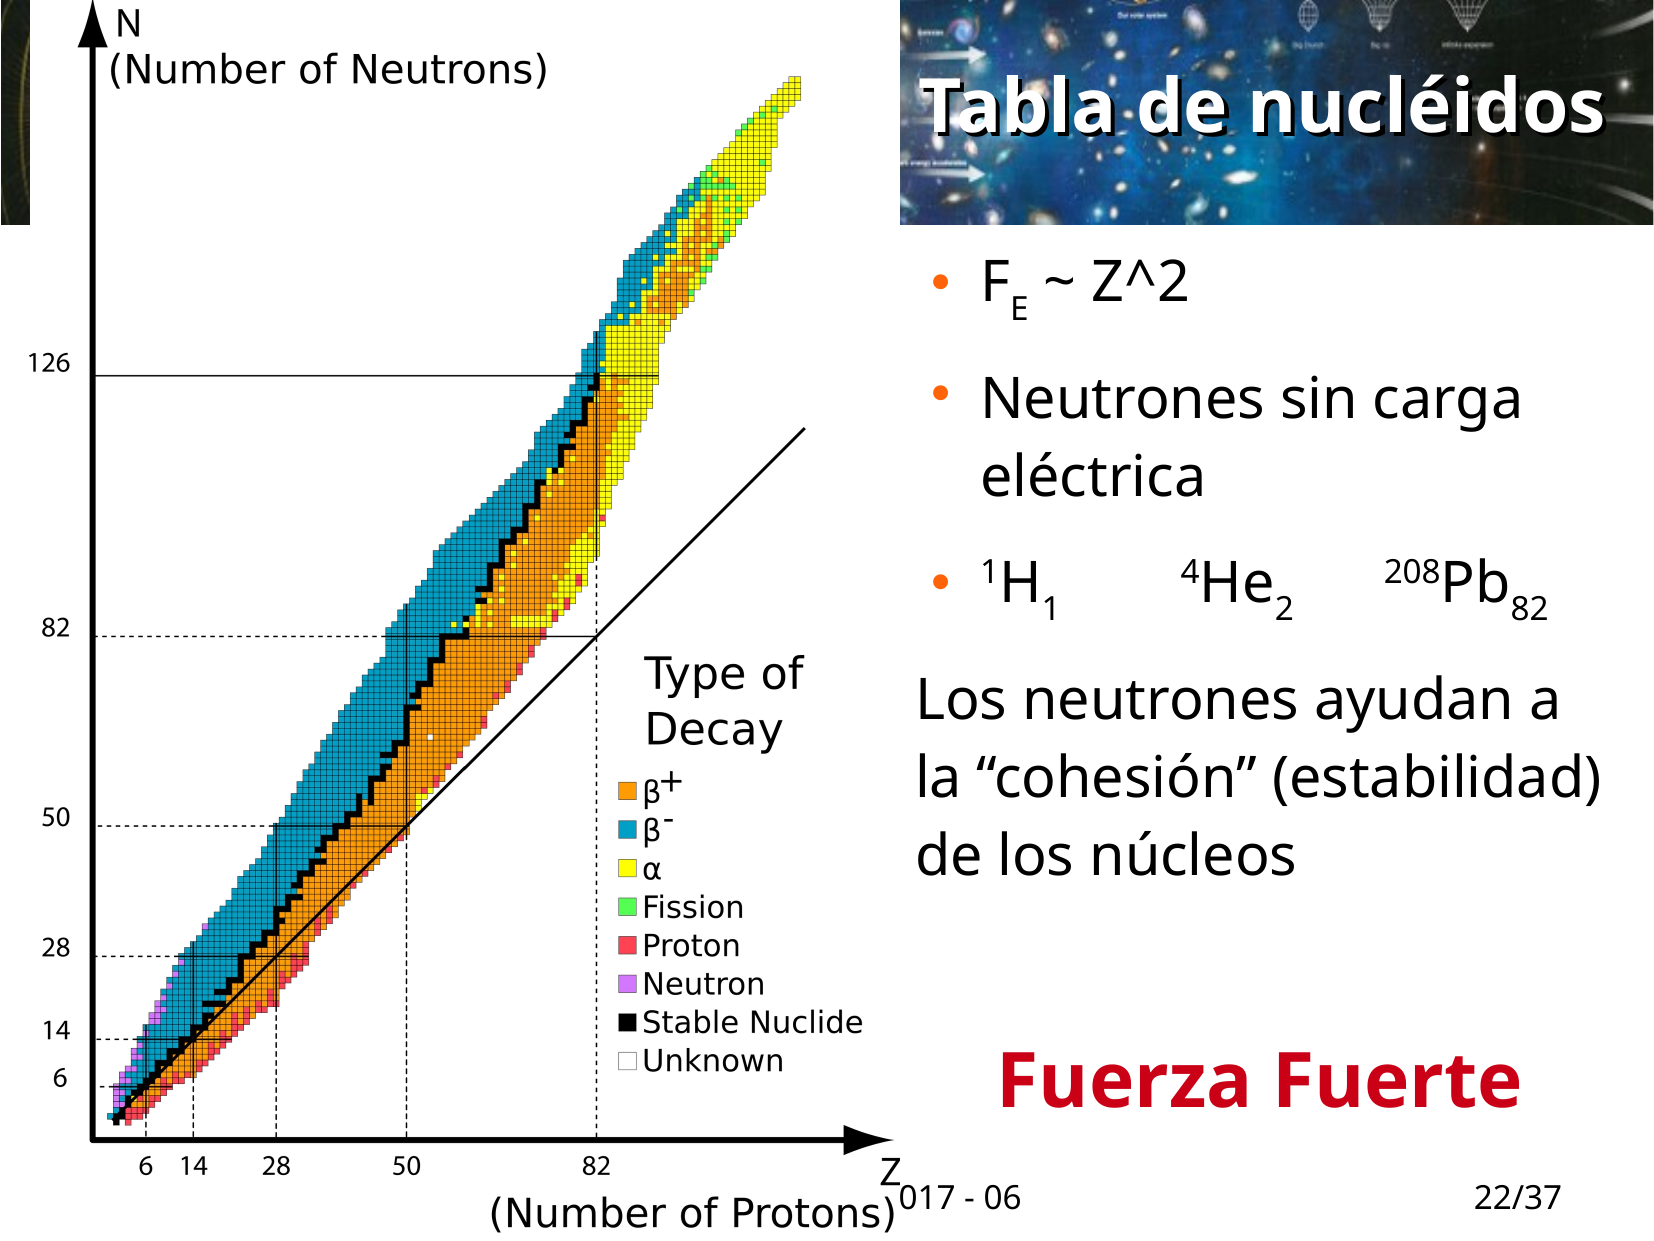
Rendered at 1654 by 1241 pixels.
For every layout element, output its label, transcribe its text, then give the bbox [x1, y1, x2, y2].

title Tabla de nucléidos [46, 15, 1607, 191]
picture [664, 230, 671, 237]
picture [640, 278, 647, 286]
list FE ~ Z^2 Neutrones sin carga eléctrica 1H1 4He2 208Pb82 Los neutrones ayudan a la “cohesión” (estabilidad) de los núcleos Fuerza Fuerte [915, 240, 1606, 1156]
picture [629, 301, 635, 308]
picture [617, 313, 624, 320]
picture [1, 0, 1654, 1241]
